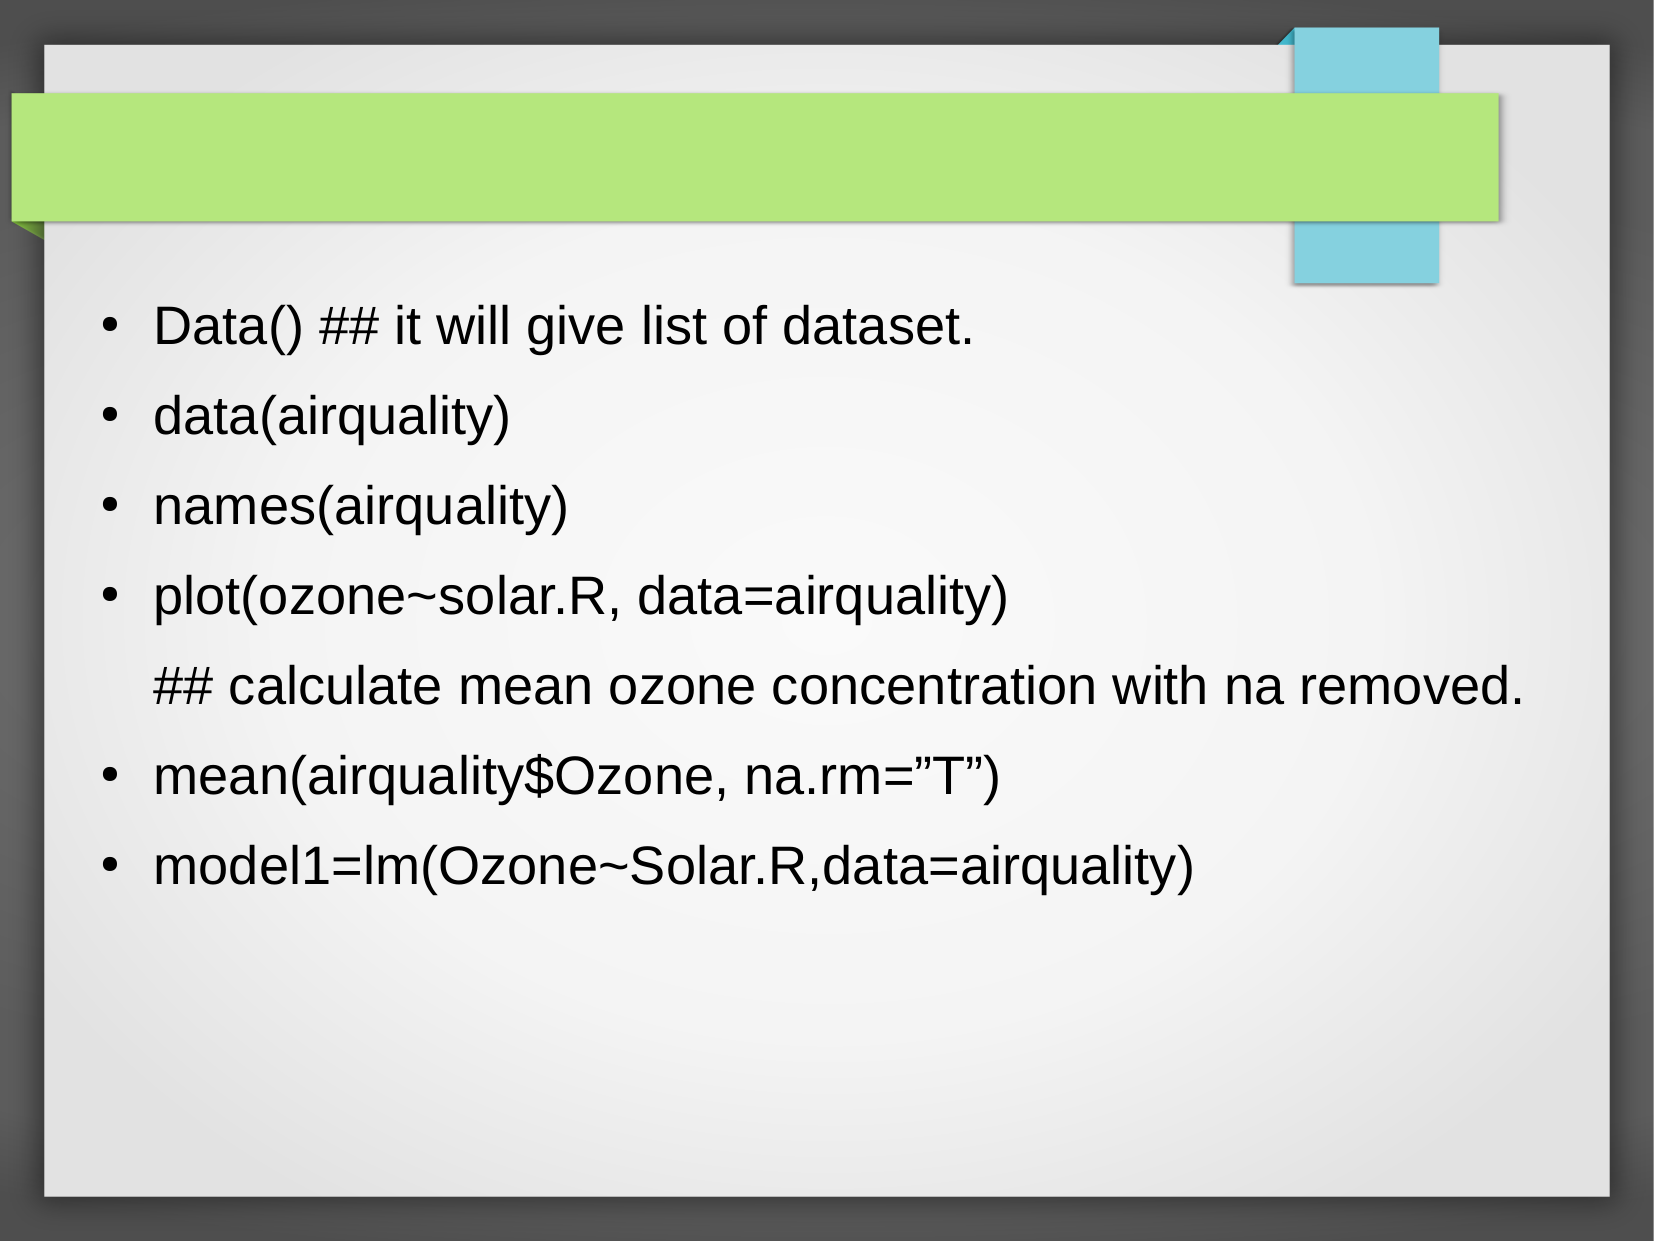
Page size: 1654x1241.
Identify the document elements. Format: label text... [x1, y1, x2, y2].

list Data() ## it will give list of dataset. data(airquality) names(airquality) plot(ozone~solar.R, data=airquality) ## calculate mean ozone concentration with na removed. mean(airquality$Ozone, na.rm=”T”) model1=lm(Ozone~Solar.R,data=airquality) [82, 295, 1571, 1015]
picture [0, 0, 1654, 1241]
